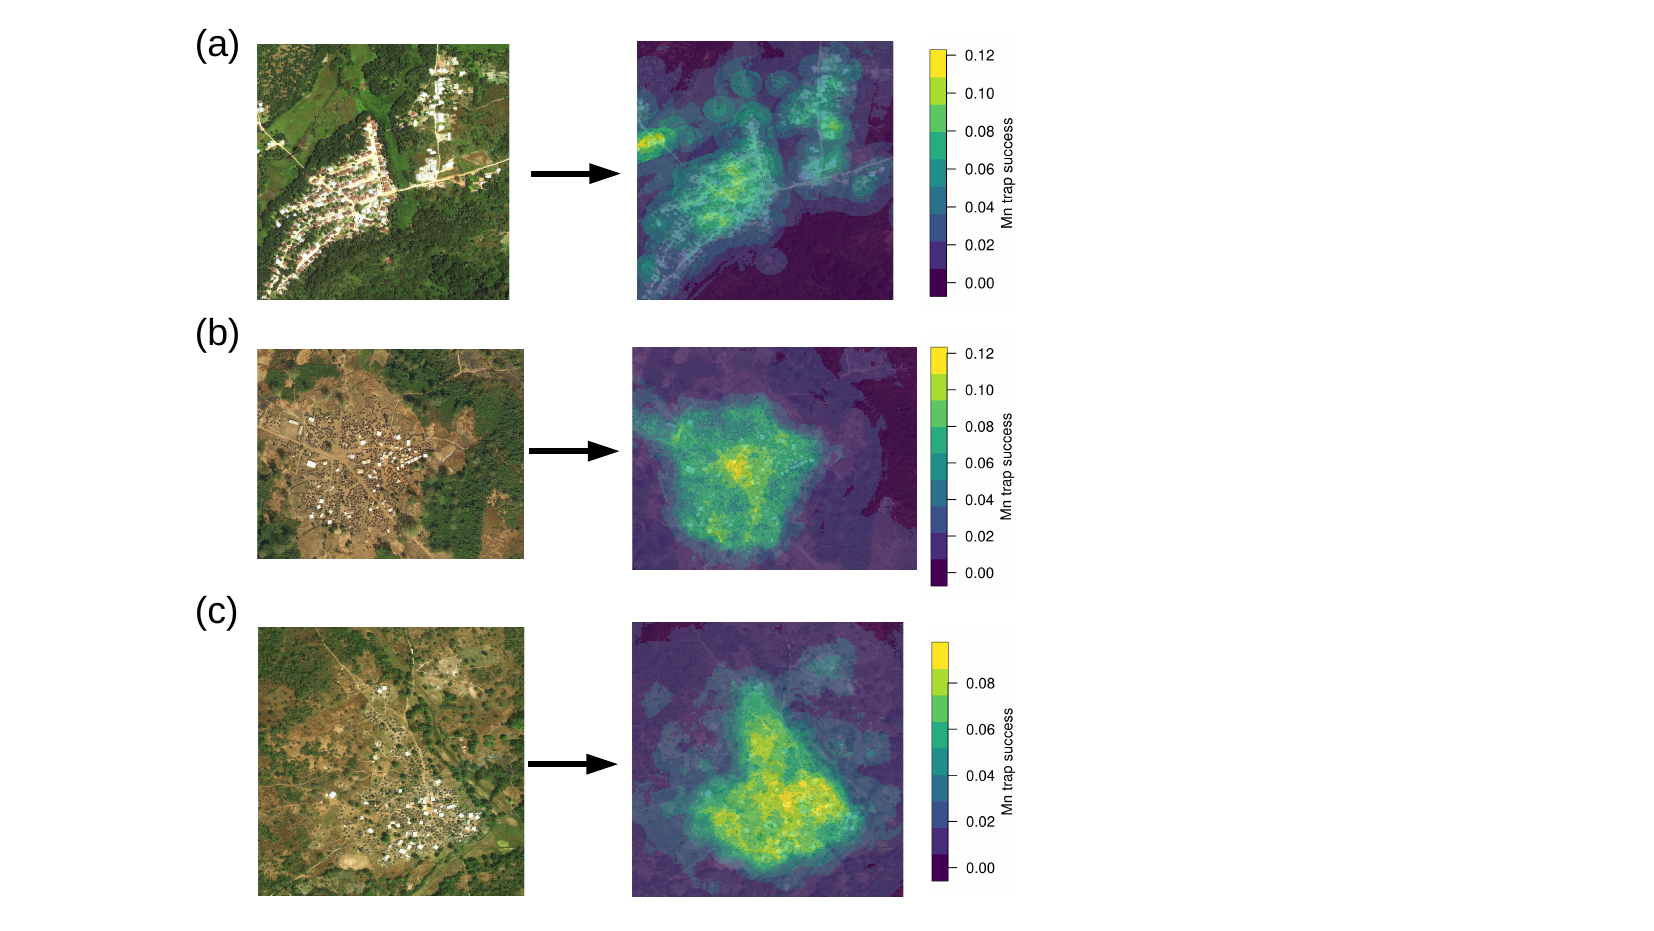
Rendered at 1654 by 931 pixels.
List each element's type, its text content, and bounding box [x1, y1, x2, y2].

picture [925, 36, 1016, 310]
picture [927, 629, 1016, 894]
picture [630, 347, 919, 571]
text_box (a) [180, 15, 271, 114]
text_box (c) [180, 582, 271, 681]
picture [256, 627, 526, 896]
picture [635, 41, 895, 301]
picture [926, 334, 1015, 599]
picture [630, 622, 905, 897]
picture [255, 349, 526, 559]
text_box (b) [180, 304, 271, 404]
picture [255, 44, 511, 301]
